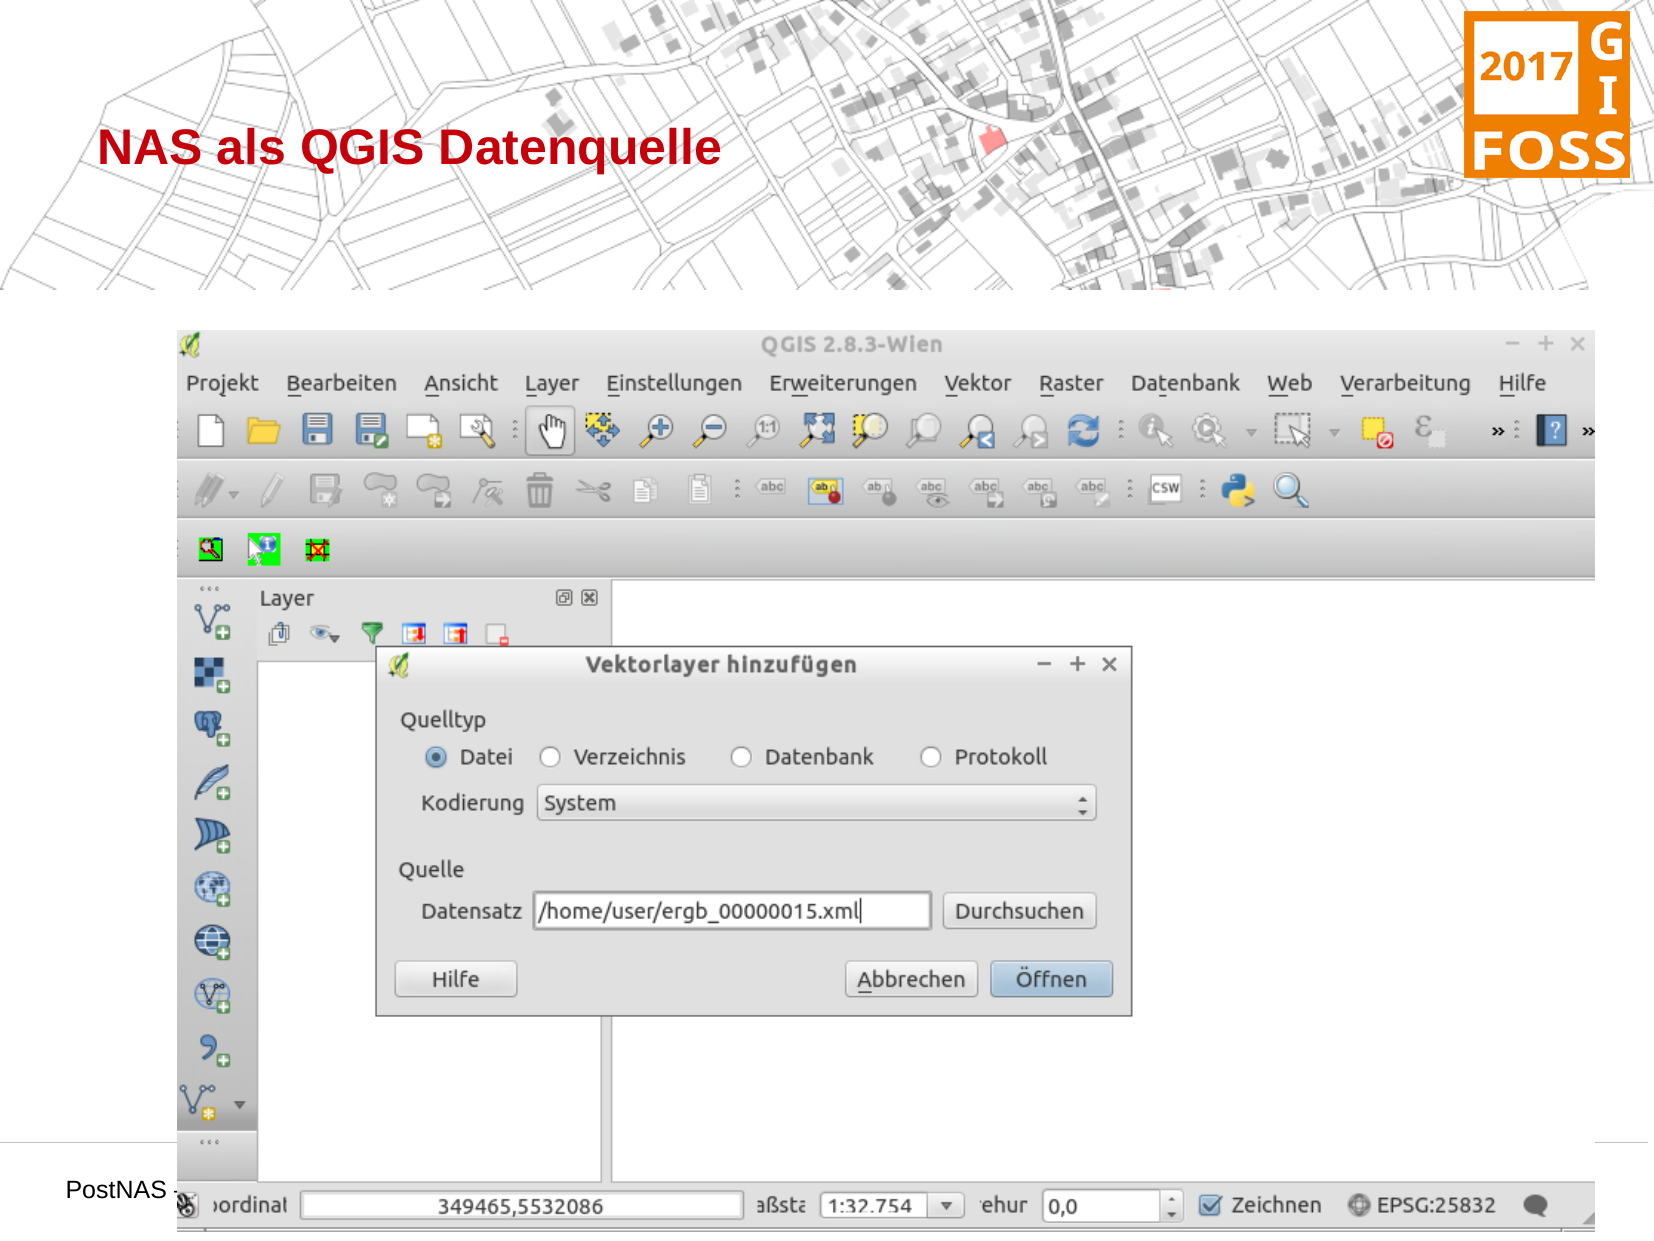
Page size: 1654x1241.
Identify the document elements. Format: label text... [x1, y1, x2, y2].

picture [1464, 11, 1630, 178]
text_box NAS als QGIS Datenquelle [82, 112, 1595, 939]
picture [177, 330, 1595, 1232]
